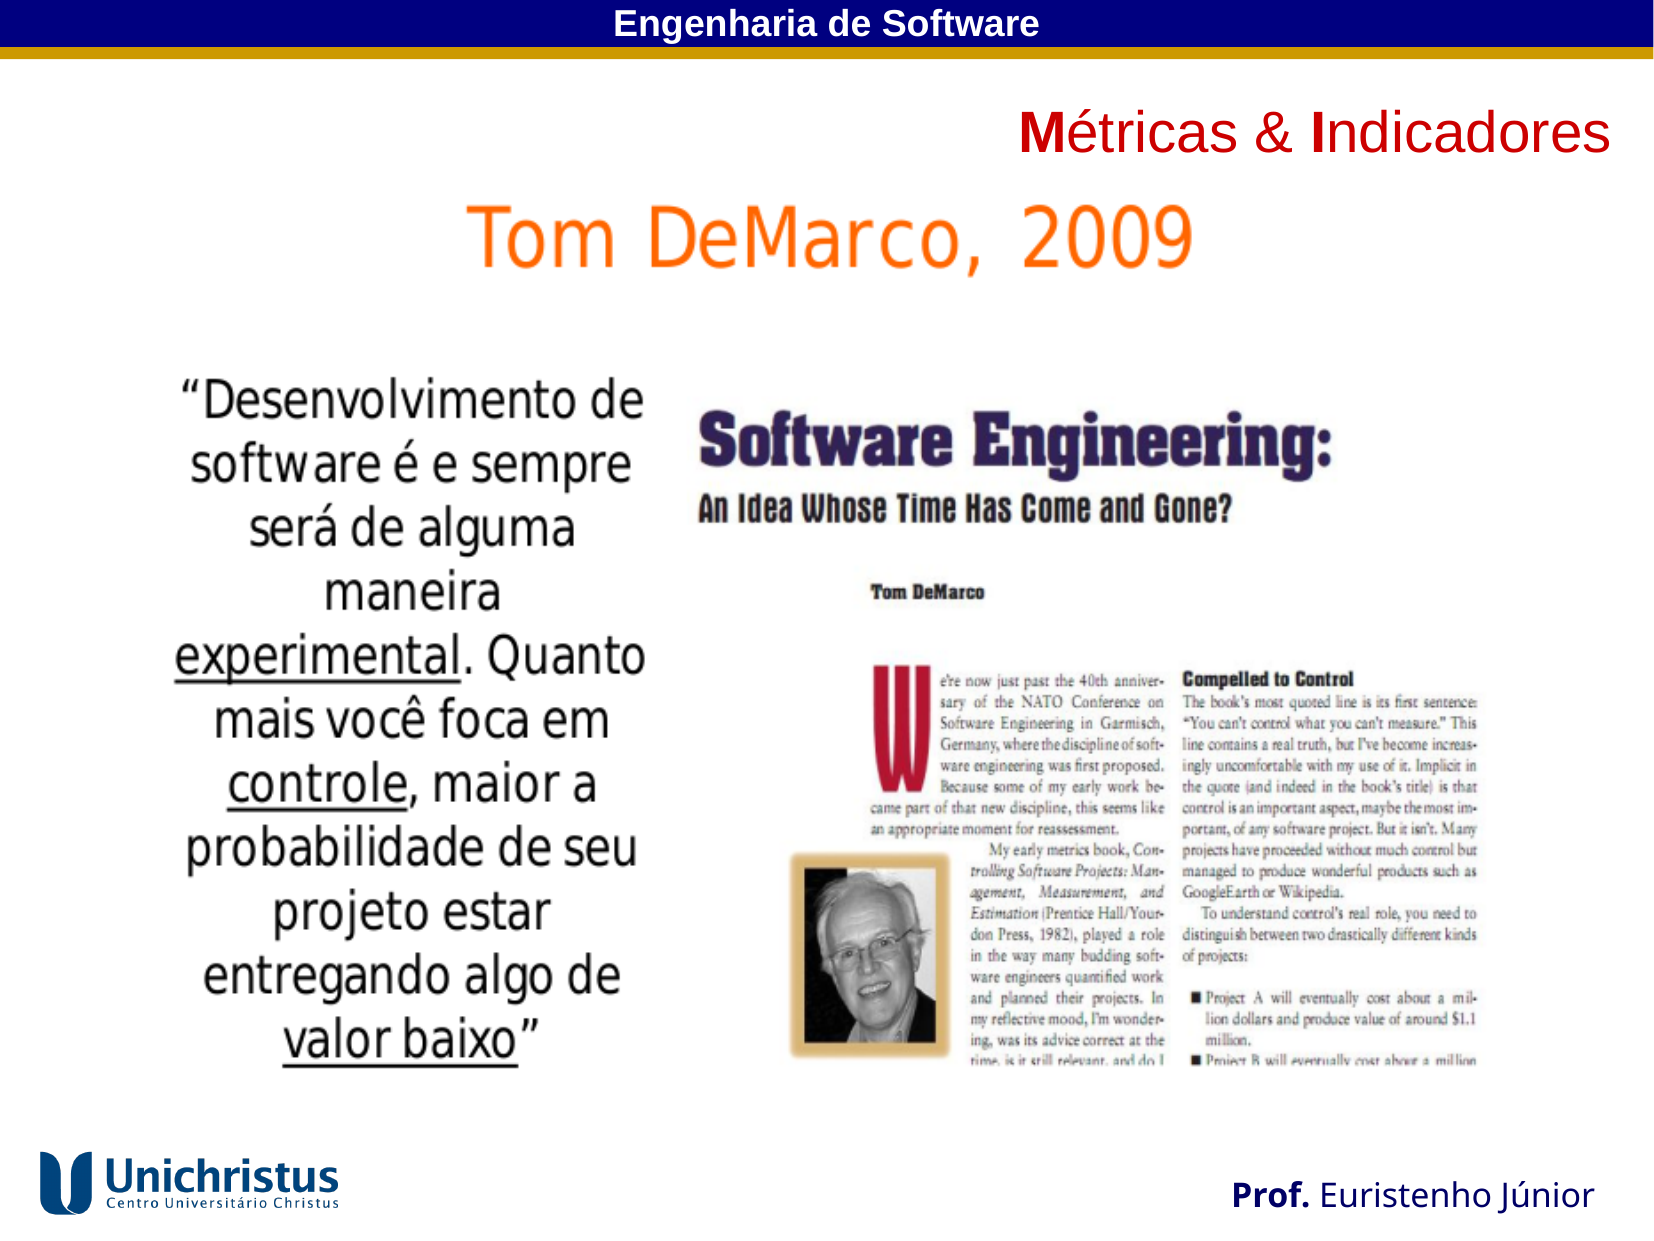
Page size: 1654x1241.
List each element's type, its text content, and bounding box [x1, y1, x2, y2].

text_box Métricas & Indicadores [1003, 92, 1654, 173]
text_box Prof. Euristenho Júnior [1216, 1163, 1654, 1224]
text_box Engenharia de Software [0, 0, 1654, 47]
picture [153, 191, 1501, 1111]
picture [35, 1148, 343, 1217]
text_box [0, 47, 1654, 60]
